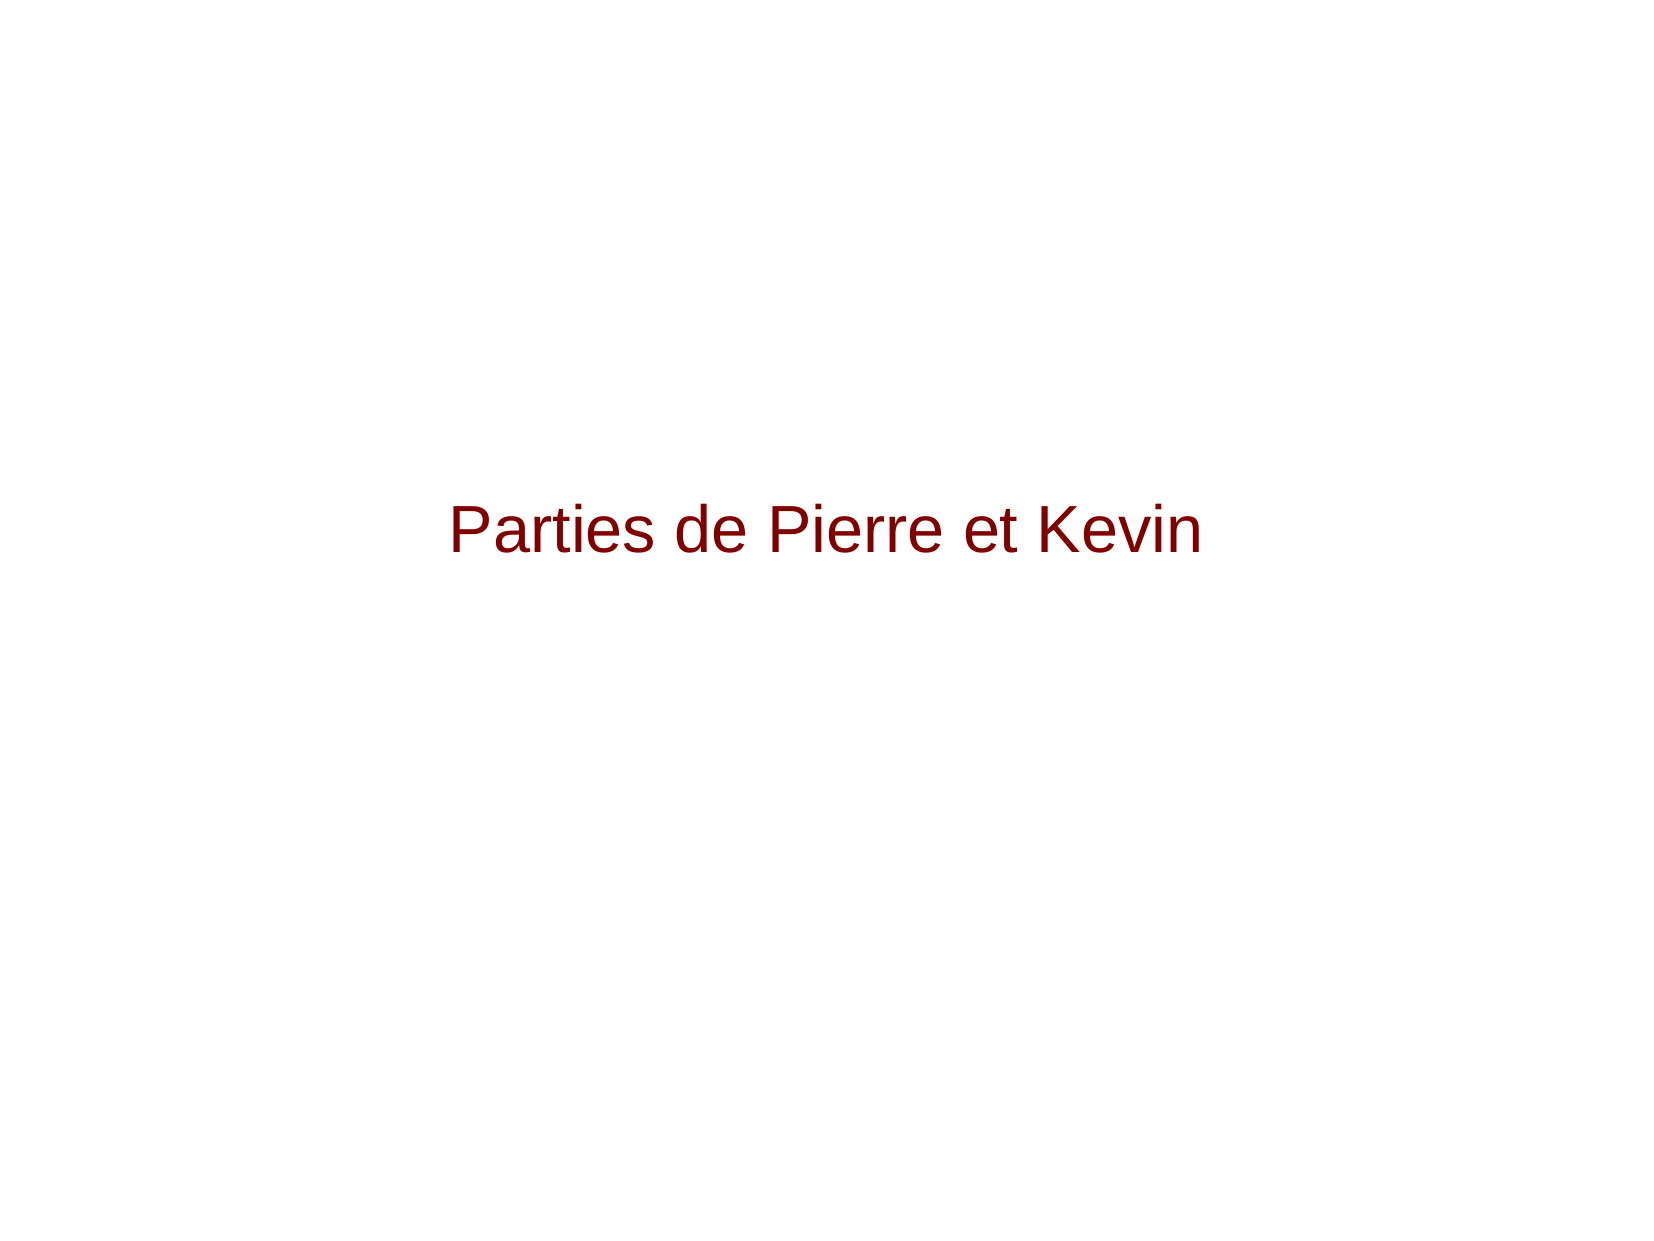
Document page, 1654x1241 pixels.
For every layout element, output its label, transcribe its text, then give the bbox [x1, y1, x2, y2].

subtitle Parties de Pierre et Kevin [82, 49, 1571, 1010]
